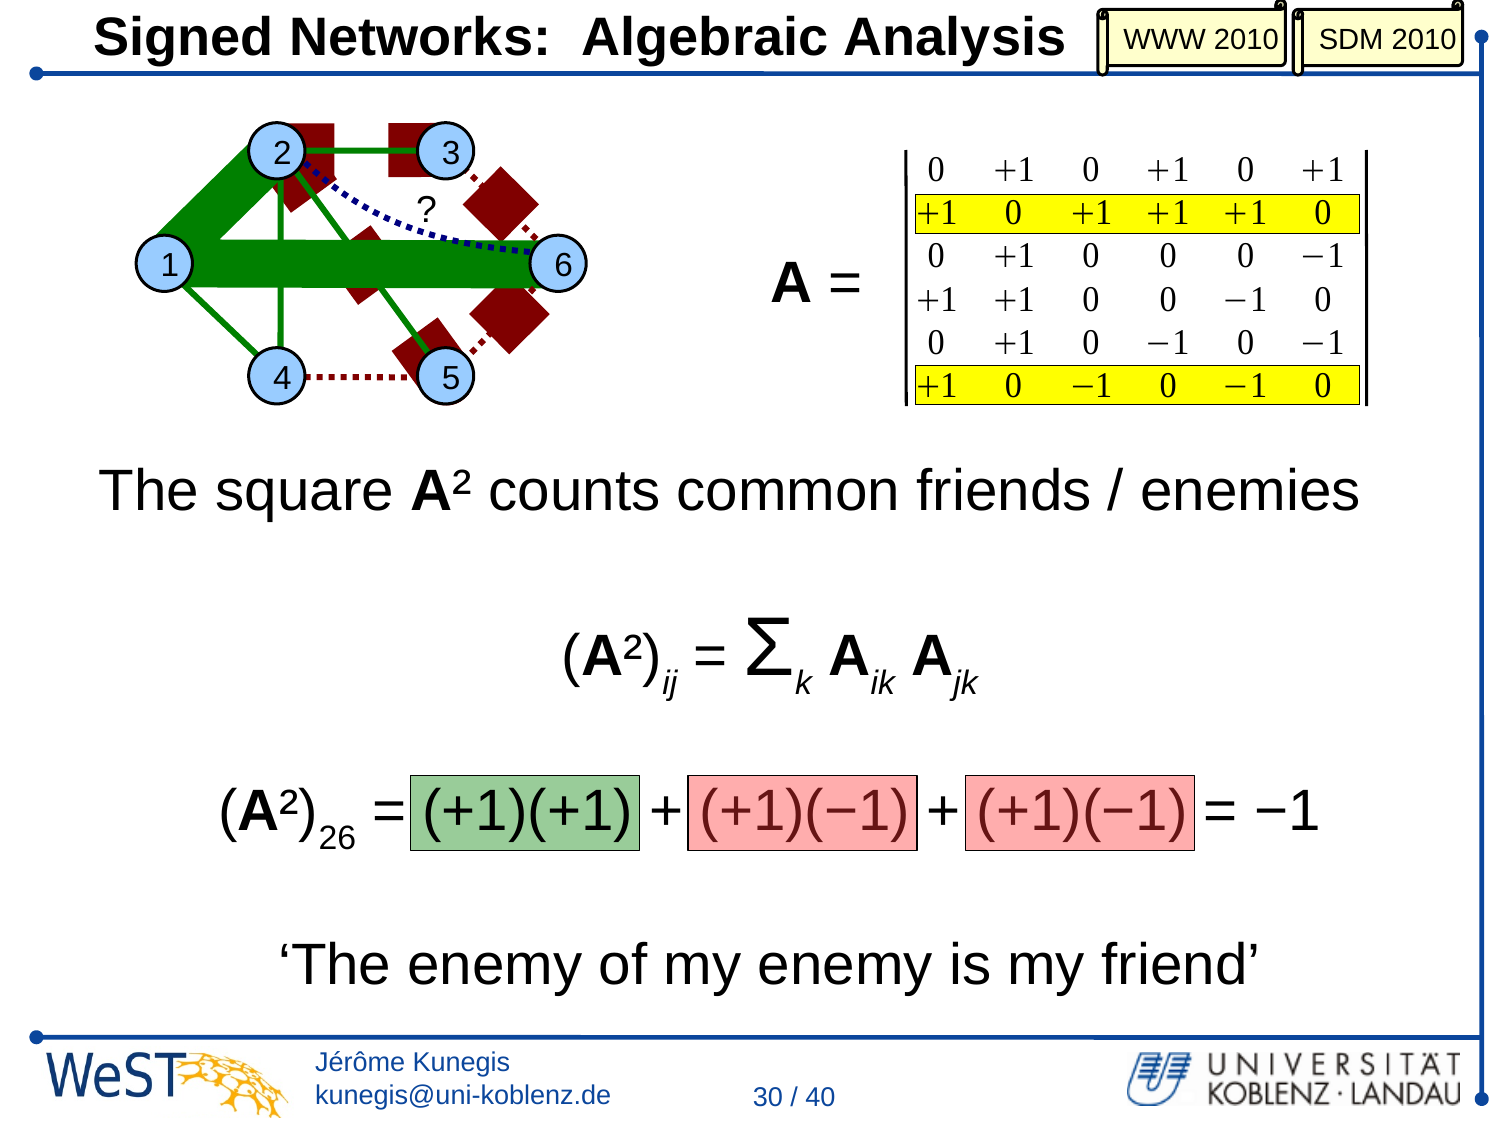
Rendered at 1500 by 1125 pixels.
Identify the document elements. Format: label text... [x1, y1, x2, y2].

picture [1127, 1052, 1460, 1106]
text_box A = [755, 236, 895, 322]
text_box [687, 775, 917, 851]
text_box Signed Networks: Algebraic Analysis [1302, 63, 1463, 74]
text_box 5 [417, 347, 474, 404]
text_box Signed Networks: Algebraic Analysis [78, 0, 1278, 74]
text_box 3 [417, 122, 474, 178]
text_box Signed Networks: Algebraic Analysis [1107, 0, 1455, 74]
text_box 4 [248, 347, 305, 404]
text_box The square A² counts common friends / enemies (A²)ij = Σk Aik Ajk (A²)26 = (+1)(+1) + (+1)(−1) + (+1)(−1) = −1 ‘The enemy of my enemy is my friend’ [82, 443, 1457, 1086]
text_box [965, 775, 1195, 851]
text_box WWW 2010 [1097, 7, 1286, 66]
text_box 1 [136, 235, 193, 292]
text_box ? [399, 175, 454, 239]
text_box SDM 2010 [1293, 7, 1463, 66]
text_box SDM 2010 [1293, 17, 1303, 76]
text_box WWW 2010 [1097, 15, 1108, 76]
picture [41, 1046, 302, 1118]
text_box 6 [529, 235, 587, 292]
chart [905, 145, 1360, 407]
text_box 2 [248, 122, 305, 179]
